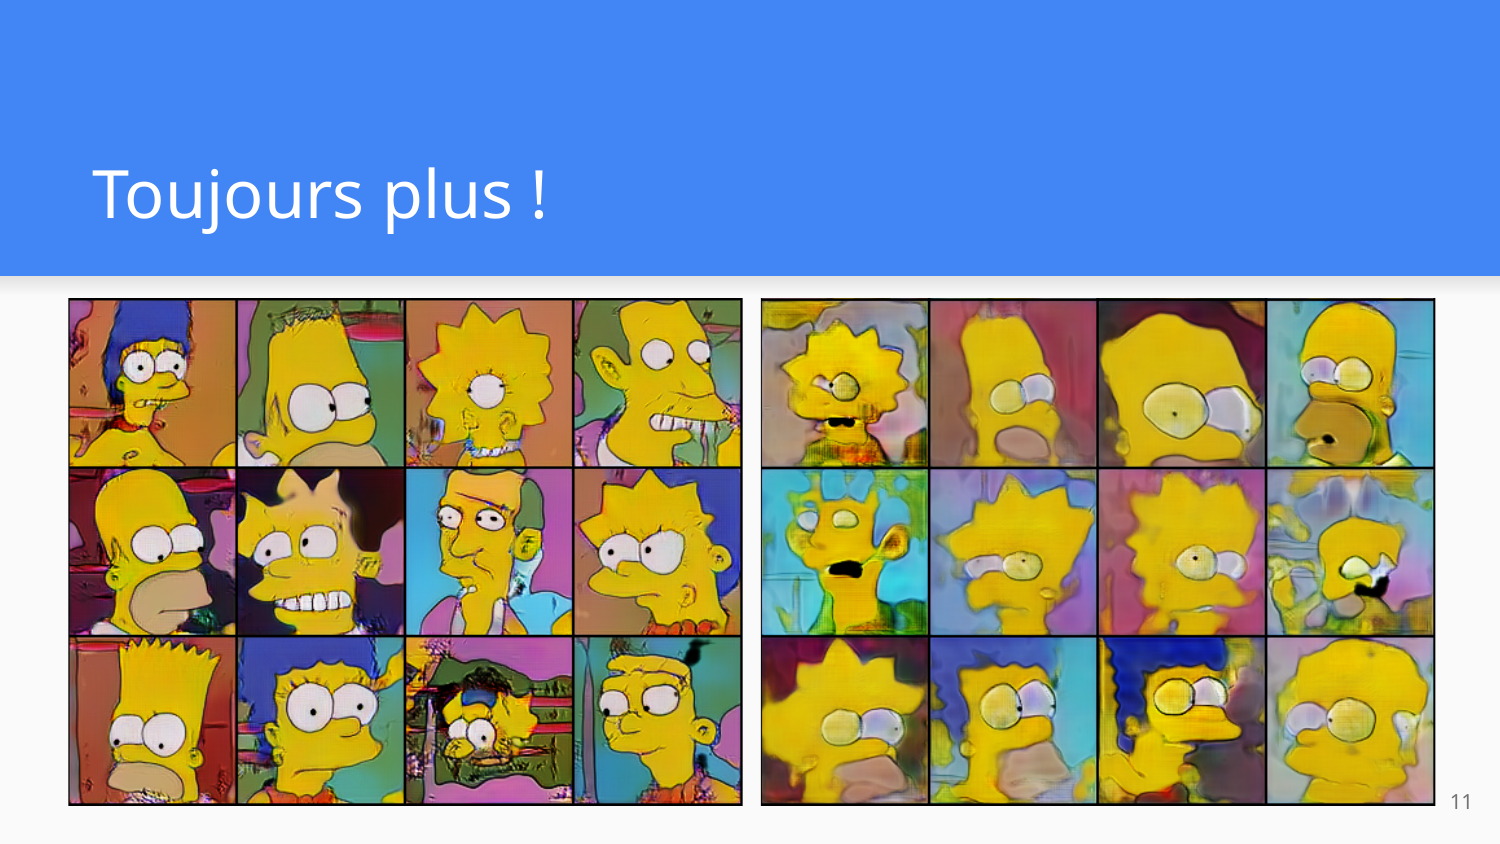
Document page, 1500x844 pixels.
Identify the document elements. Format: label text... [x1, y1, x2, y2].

slide_number <number> [1398, 770, 1489, 835]
picture [760, 298, 1436, 806]
title Toujours plus ! [77, 121, 1427, 248]
picture [68, 298, 743, 806]
